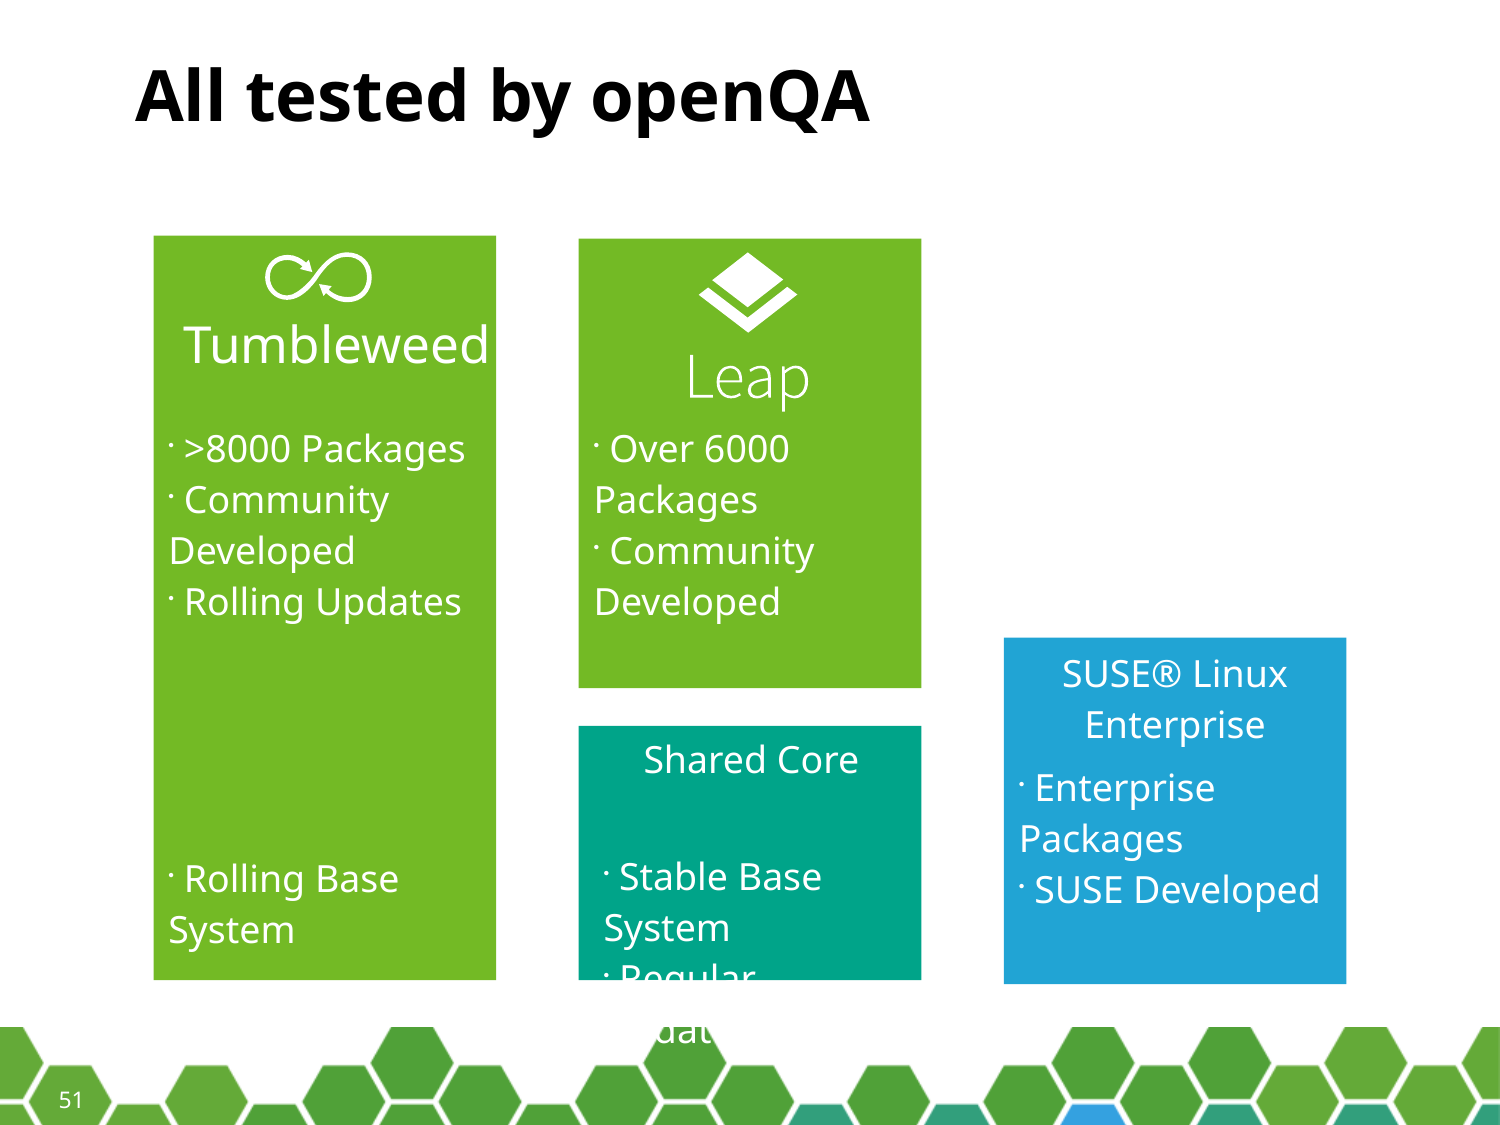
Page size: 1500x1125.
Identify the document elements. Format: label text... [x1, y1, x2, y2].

text_box >8000 Packages Community Developed Rolling Updates [153, 415, 487, 760]
text_box Rolling Base System [153, 793, 487, 962]
text_box Shared Core [591, 760, 912, 789]
text_box Enterprise Packages SUSE Developed [1003, 753, 1337, 1098]
text_box [578, 238, 667, 415]
picture [164, 233, 519, 384]
text_box Stable Base System Regular Updates [588, 791, 922, 1059]
picture [667, 228, 833, 436]
text_box SUSE® Linux Enterprise [1014, 640, 1336, 753]
text_box [1003, 637, 1347, 985]
text_box Over 6000 Packages Community Developed [578, 415, 912, 760]
text_box [833, 238, 922, 689]
text_box [153, 235, 497, 981]
picture [0, 1027, 1500, 1125]
title All tested by openQA [135, 12, 1372, 175]
